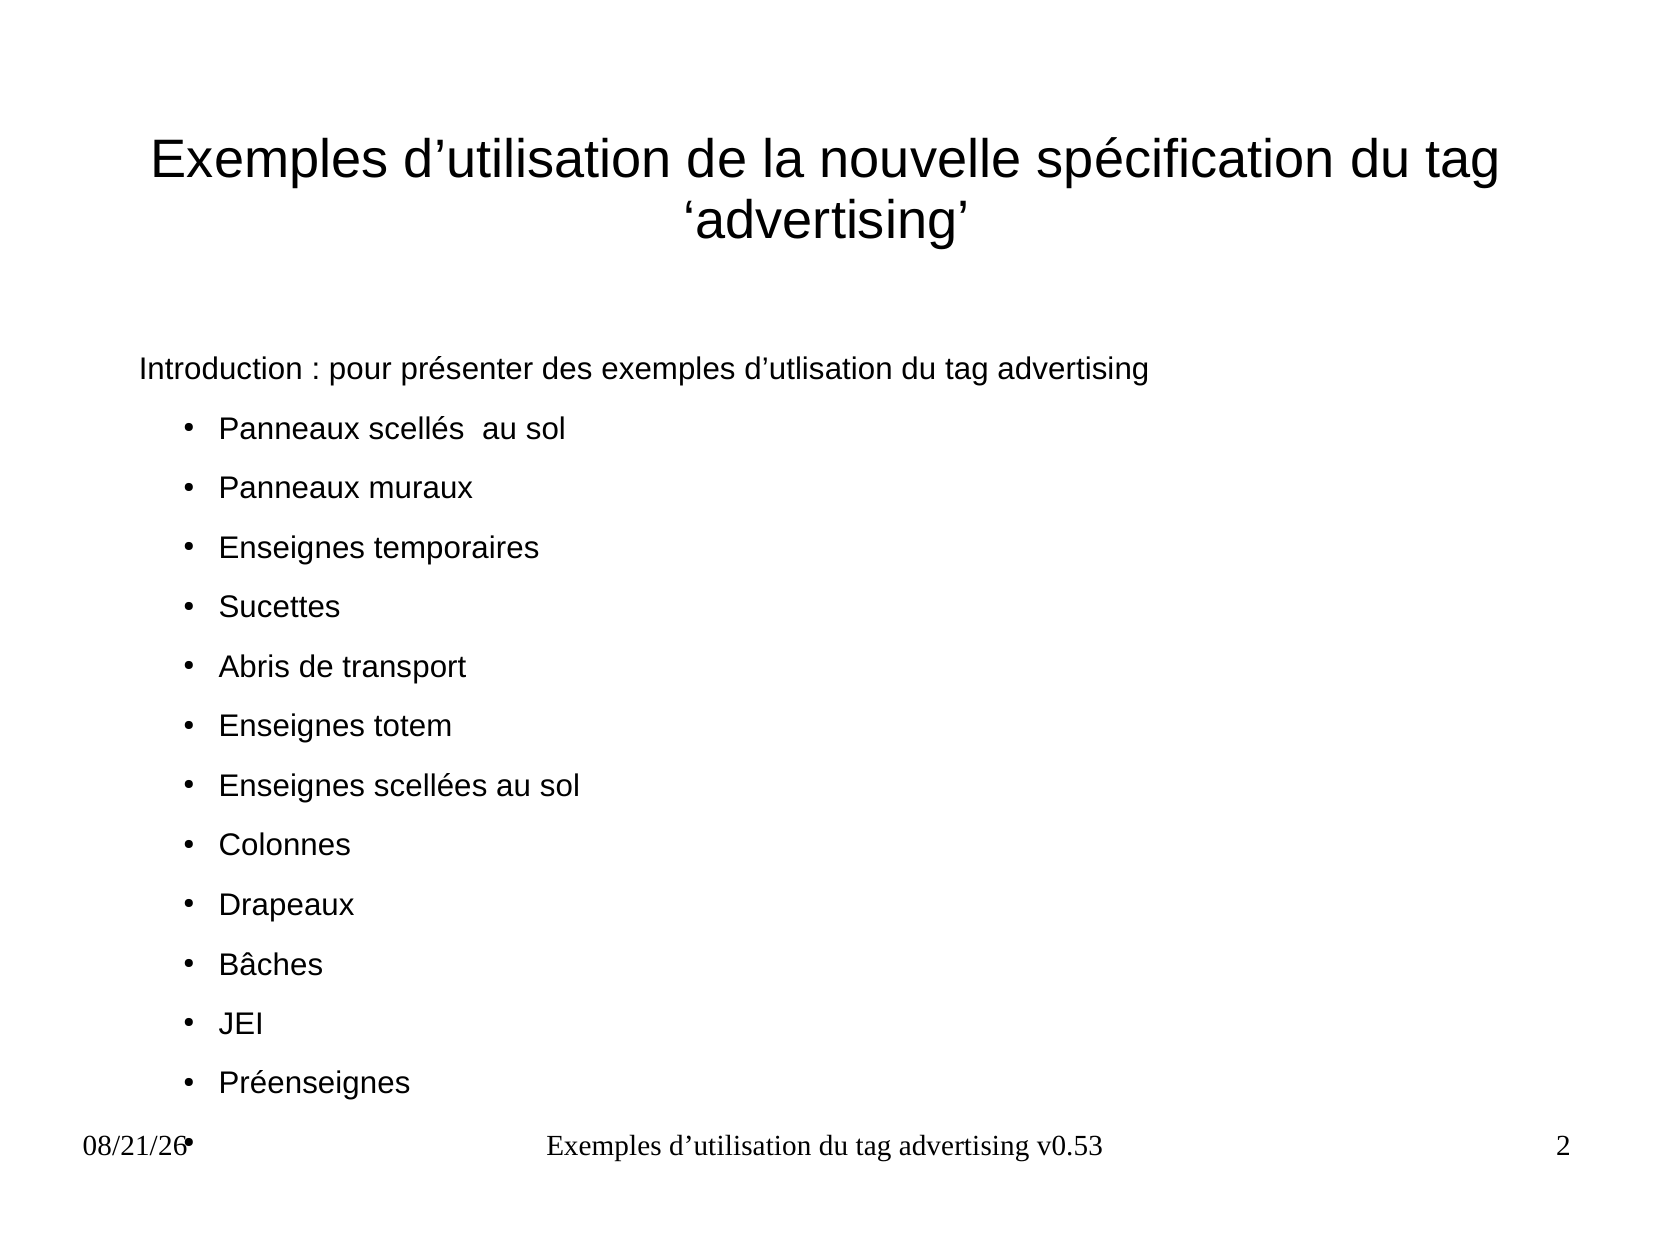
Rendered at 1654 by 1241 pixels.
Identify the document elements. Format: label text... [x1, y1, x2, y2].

title Exemples d’utilisation de la nouvelle spécification du tag ‘advertising’ [82, 48, 1571, 331]
text_box Introduction : pour présenter des exemples d’utlisation du tag advertising Panneaux scellés au sol Panneaux muraux Enseignes temporaires Sucettes Abris de transport Enseignes totem Enseignes scellées au sol Colonnes Drapeaux Bâches JEI Préenseignes [97, 225, 1621, 1168]
